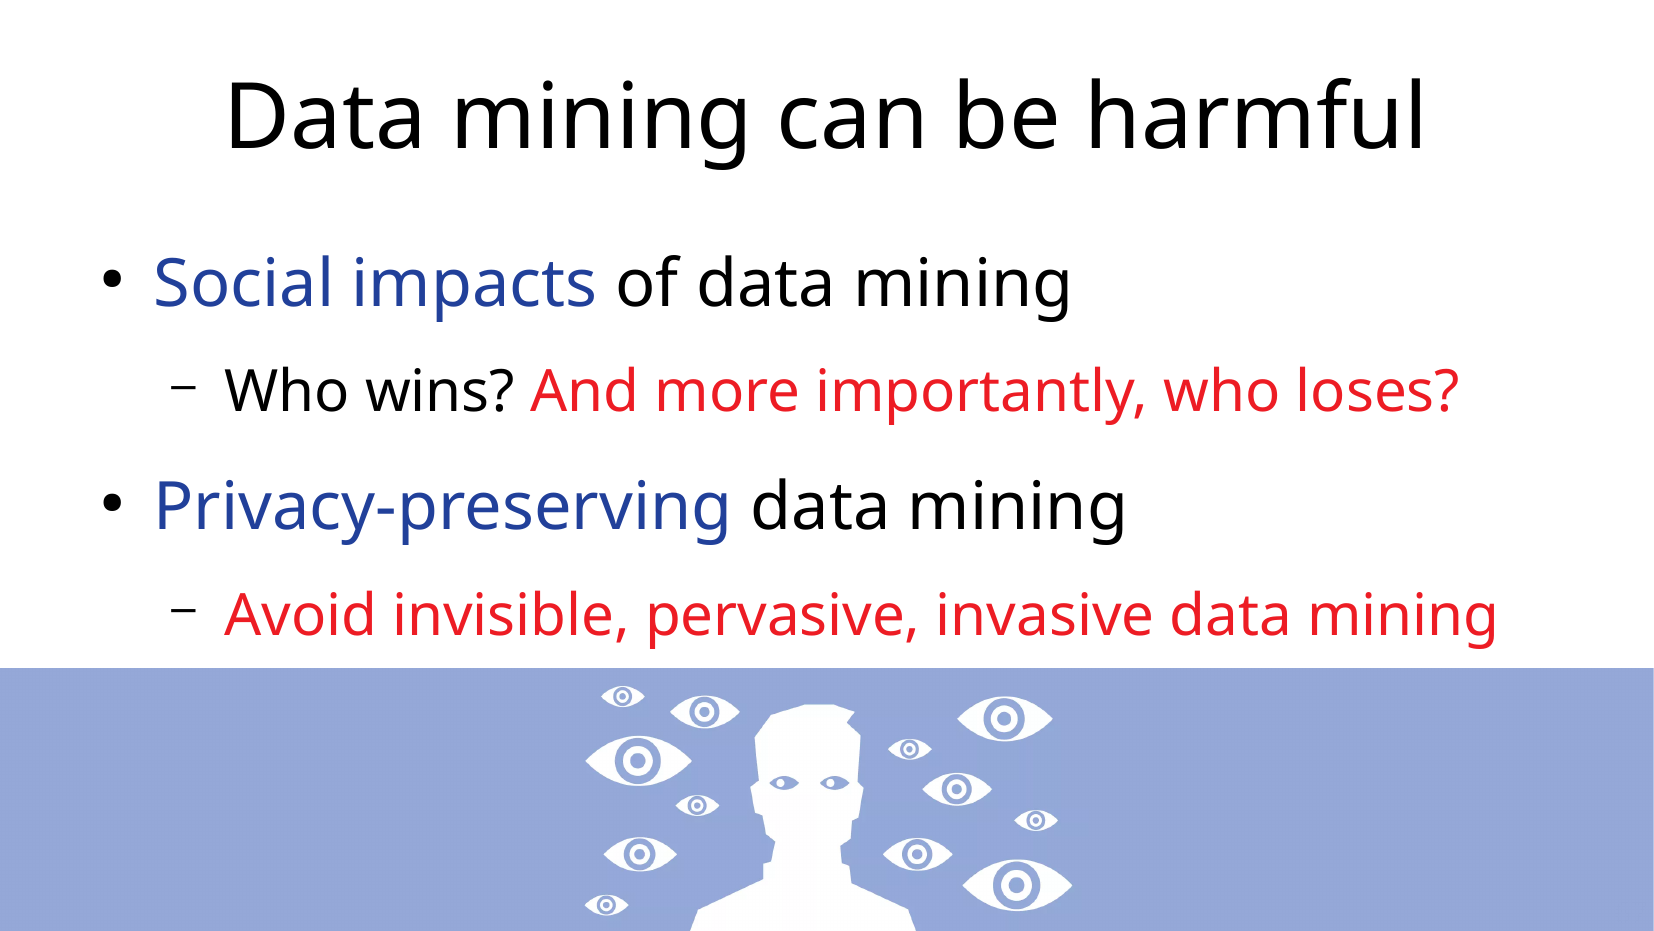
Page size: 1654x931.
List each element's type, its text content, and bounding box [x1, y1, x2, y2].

title Data mining can be harmful [82, 31, 1571, 195]
picture [0, 668, 1654, 931]
list Social impacts of data mining Who wins? And more importantly, who loses? Privacy-preserving data mining Avoid invisible, pervasive, invasive data mining [82, 235, 1571, 668]
